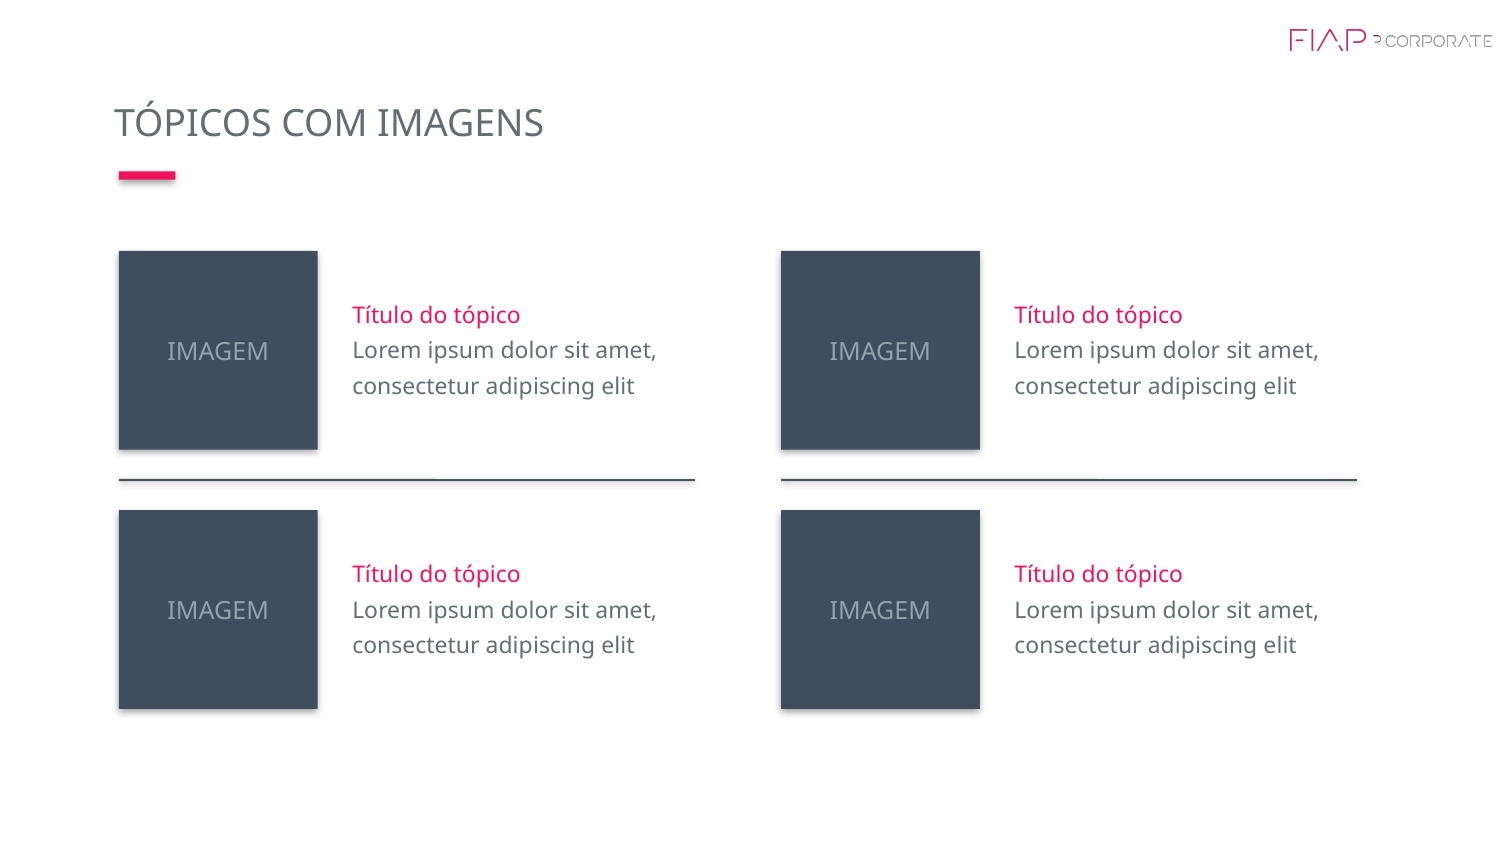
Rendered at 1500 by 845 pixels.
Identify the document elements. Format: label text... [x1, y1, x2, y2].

text_box TÓPICOS COM IMAGENS [99, 91, 782, 151]
text_box [118, 373, 318, 450]
text_box IMAGEM [781, 327, 980, 373]
text_box IMAGEM [781, 587, 980, 632]
text_box Título do tópico Lorem ipsum dolor sit amet, consectetur adipiscing elit [999, 284, 1358, 407]
text_box [118, 632, 318, 709]
picture [1373, 34, 1492, 47]
text_box Título do tópico Lorem ipsum dolor sit amet, consectetur adipiscing elit [337, 284, 695, 407]
text_box [781, 373, 980, 450]
text_box IMAGEM [118, 327, 318, 373]
picture [1290, 29, 1366, 51]
text_box [781, 510, 980, 587]
text_box [118, 250, 318, 327]
text_box Título do tópico Lorem ipsum dolor sit amet, consectetur adipiscing elit [999, 544, 1358, 666]
text_box [118, 510, 318, 587]
text_box [781, 632, 980, 709]
text_box IMAGEM [118, 587, 318, 632]
text_box Título do tópico Lorem ipsum dolor sit amet, consectetur adipiscing elit [337, 544, 695, 666]
text_box [781, 250, 980, 327]
